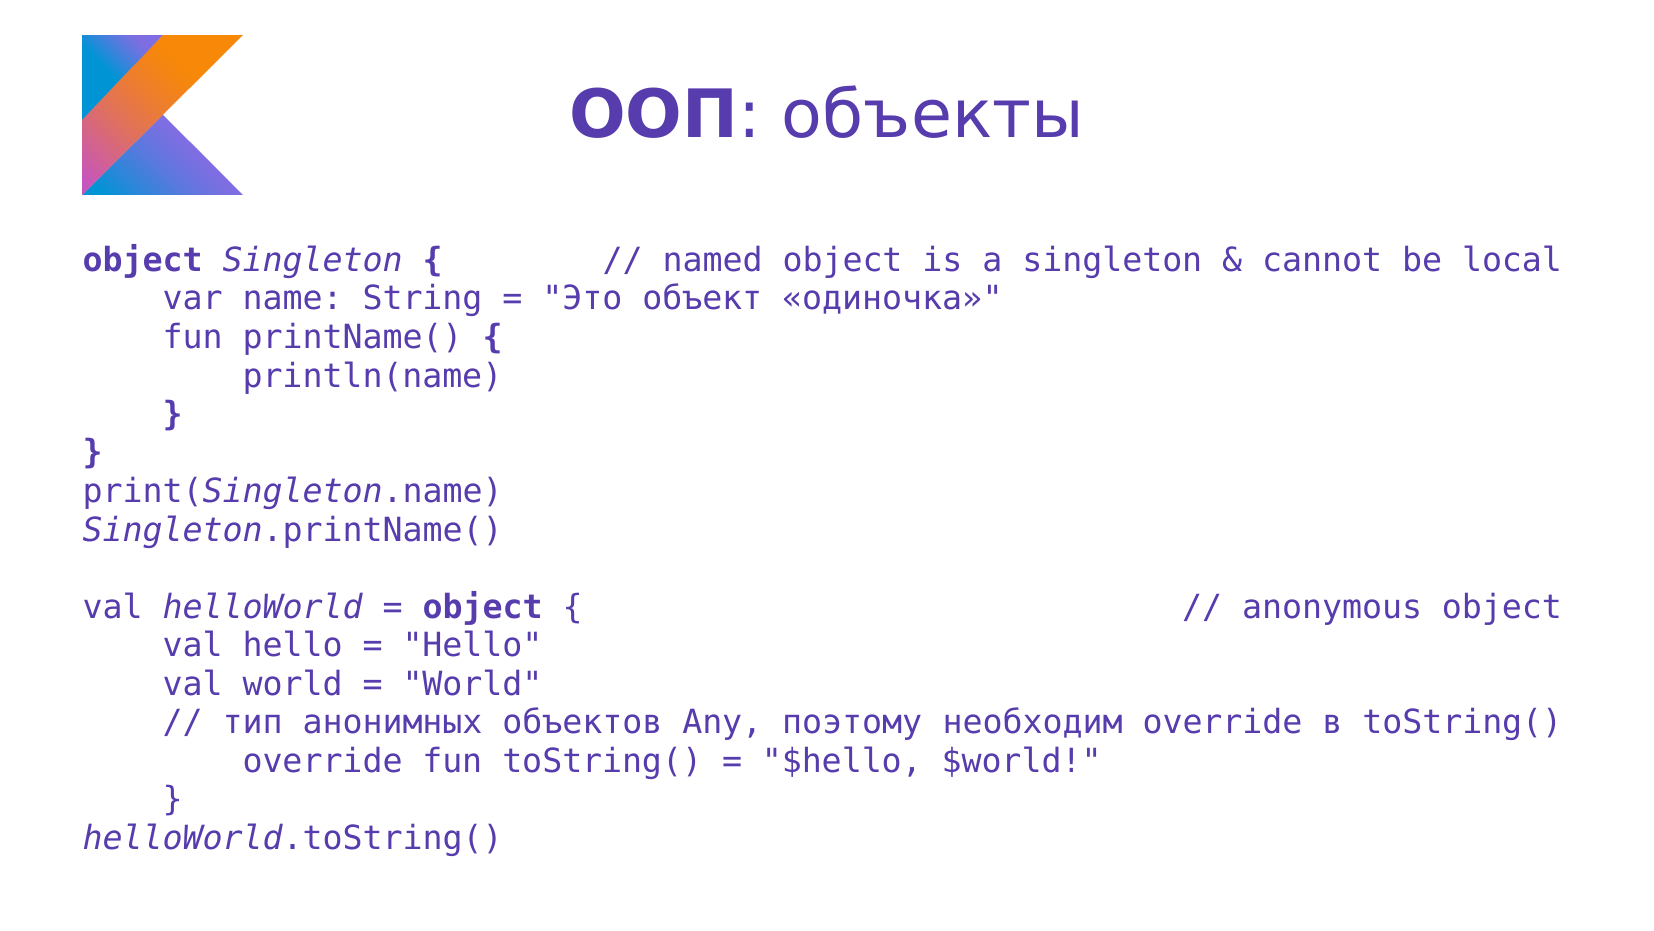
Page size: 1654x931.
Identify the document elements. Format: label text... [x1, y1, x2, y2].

title ООП: объекты [243, 37, 1571, 193]
picture [82, 35, 243, 195]
subtitle object Singleton { // named object is a singleton & cannot be local var name: String = "Это объект «одиночка»" fun printName() { println(name) } } print(Singleton.name) Singleton.printName() val helloWorld = object { // anonymous object val hello = "Hello" val world = "World" // тип анонимных объектов Any, поэтому необходим override в toString() override fun toString() = "$hello, $world!" } helloWorld.toString() [82, 202, 1571, 857]
